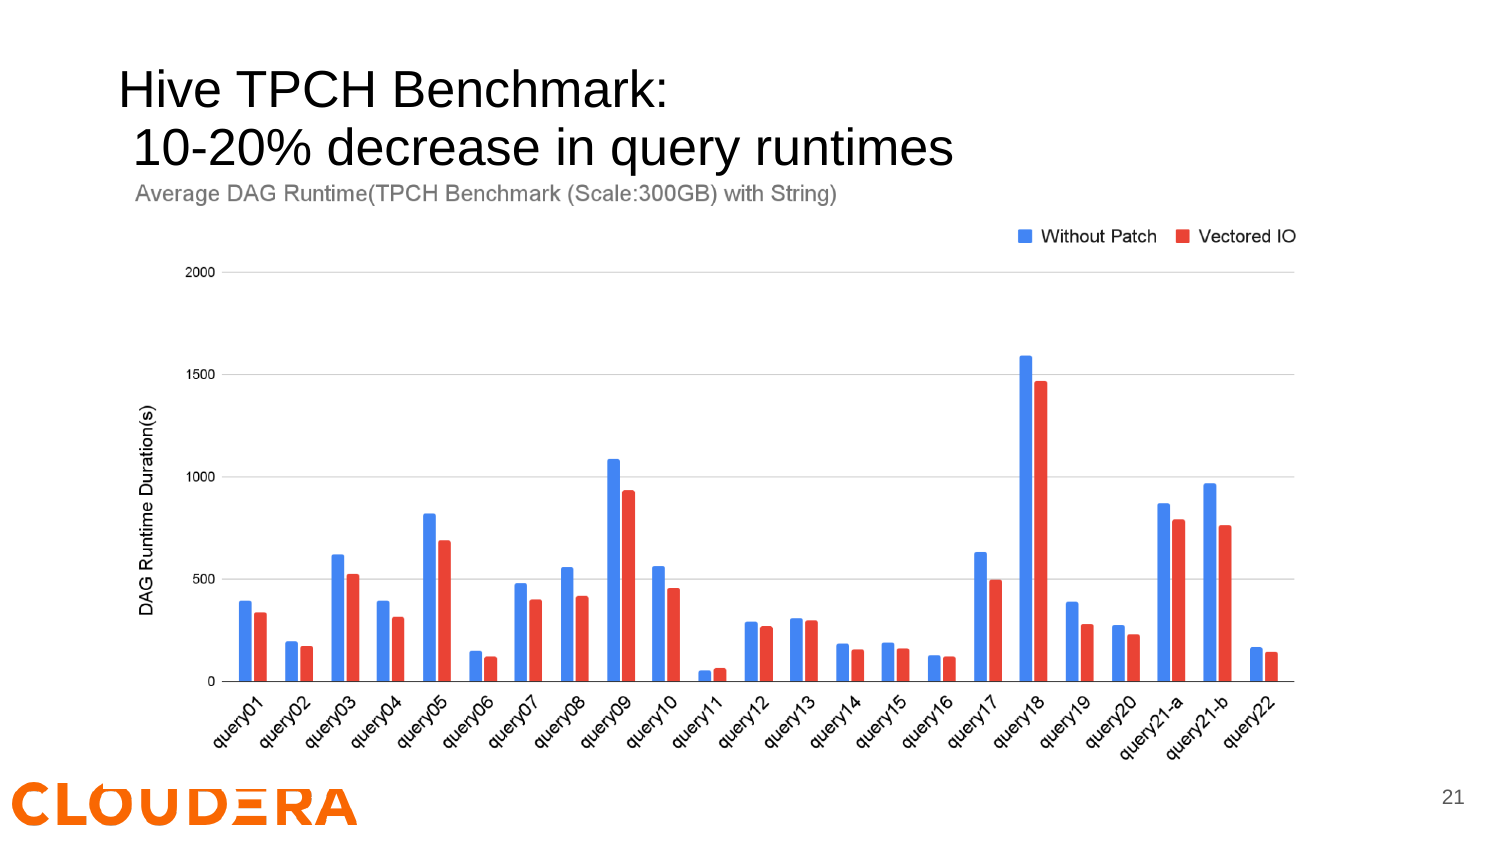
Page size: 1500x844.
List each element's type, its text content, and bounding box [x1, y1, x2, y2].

title Hive TPCH Benchmark: 10-20% decrease in query runtimes [103, 45, 1397, 209]
picture [12, 209, 1326, 826]
slide_number <number> [1389, 764, 1480, 830]
